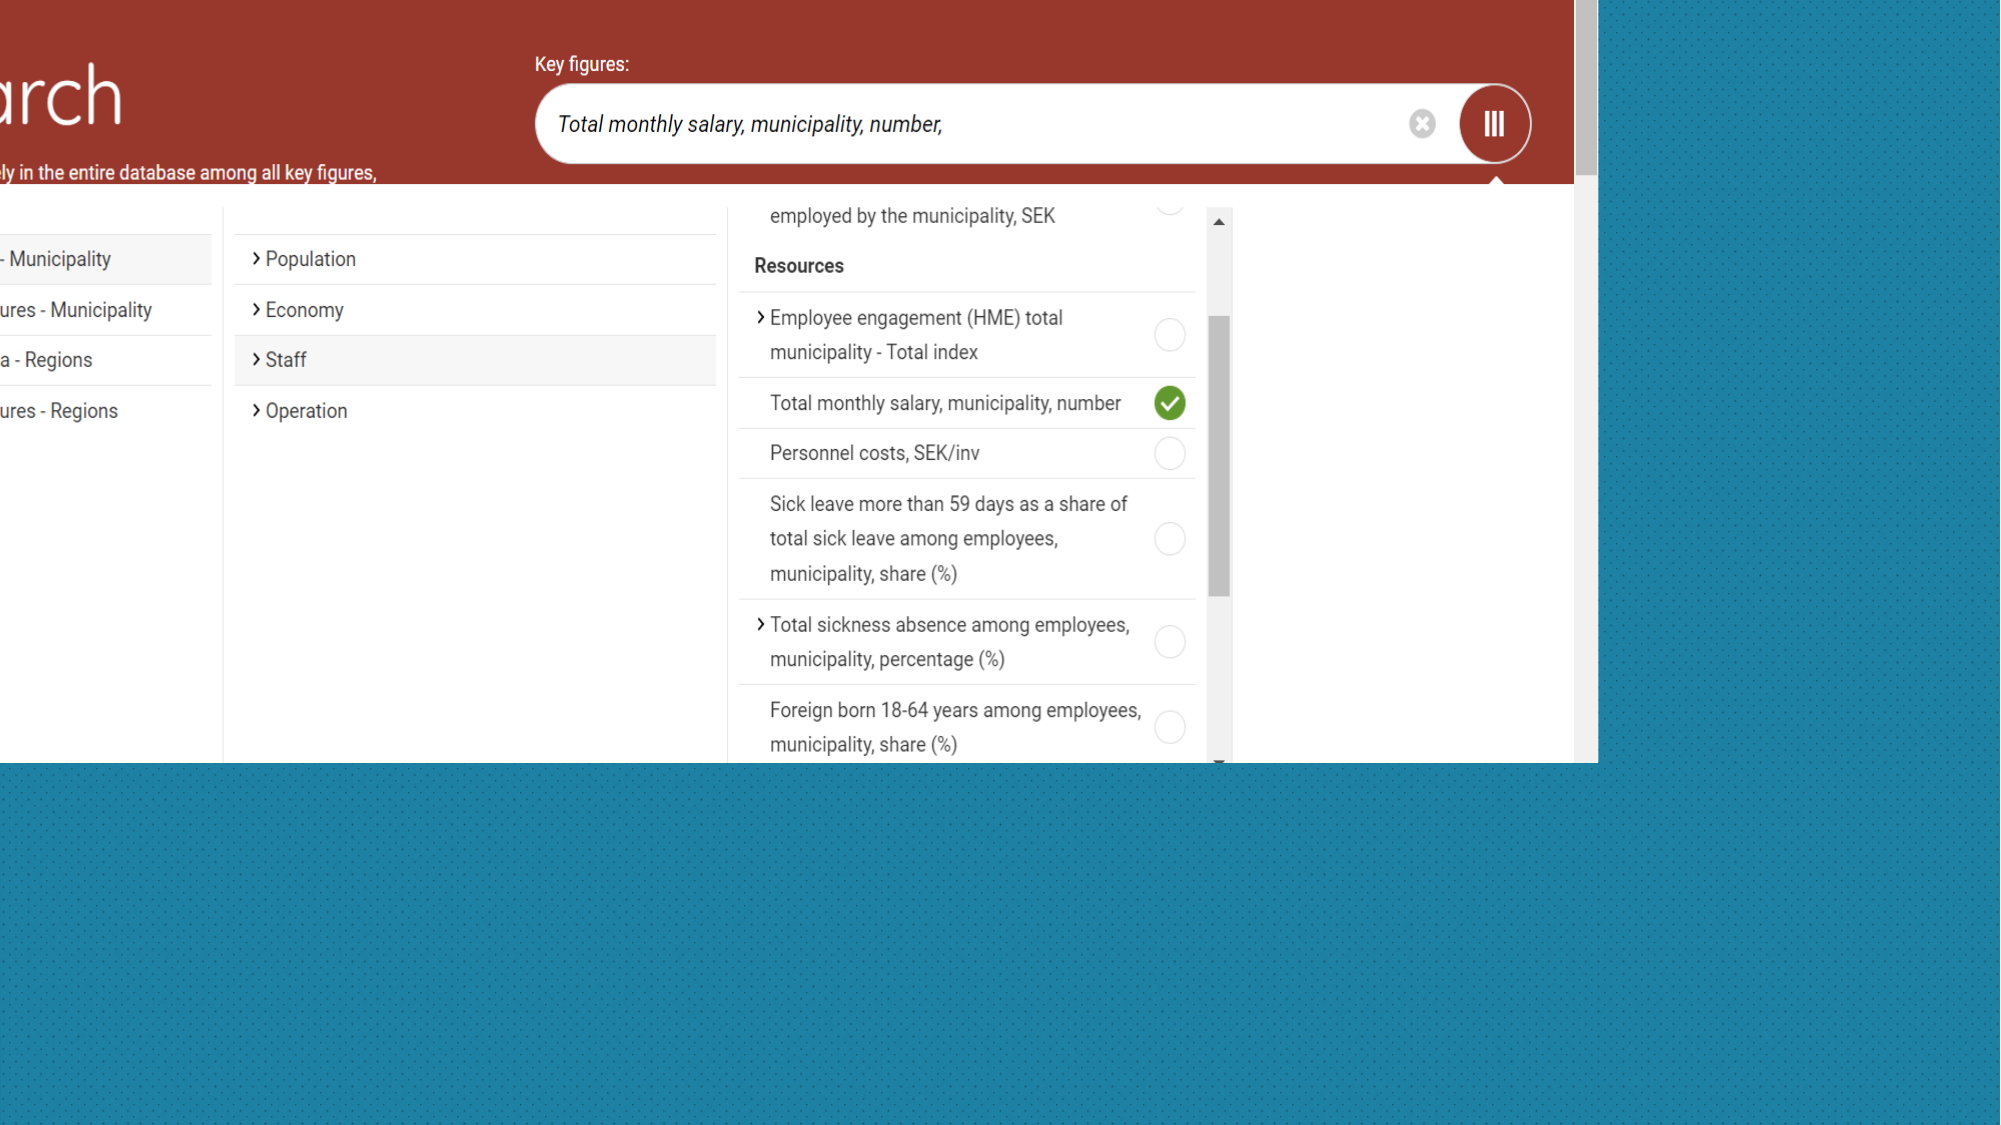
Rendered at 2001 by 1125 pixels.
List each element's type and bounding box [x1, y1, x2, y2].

text_box [0, 0, 2000, 1125]
picture [0, 0, 1599, 763]
